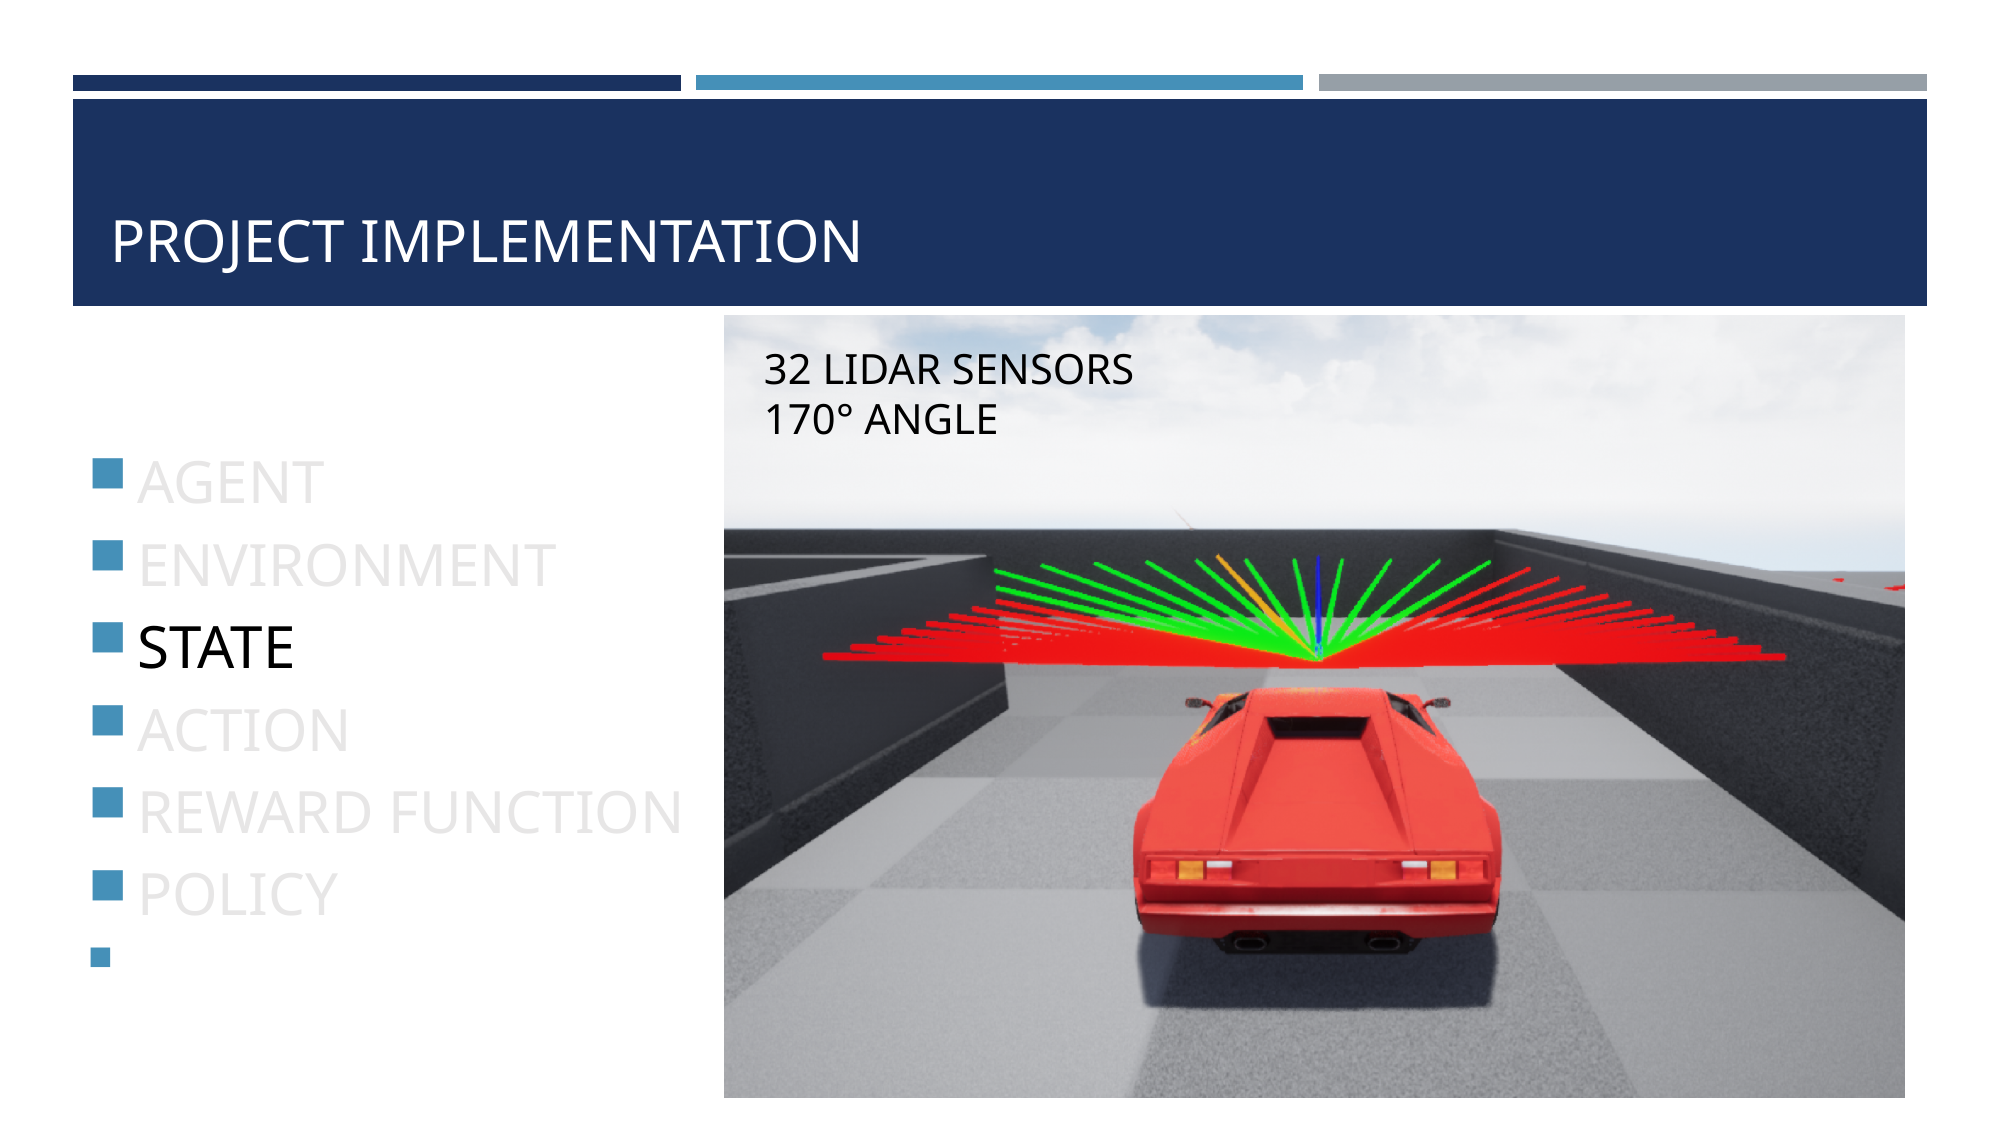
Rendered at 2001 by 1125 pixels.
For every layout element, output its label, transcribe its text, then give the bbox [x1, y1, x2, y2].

title PROJECT IMPLEMENTATION [95, 119, 1905, 282]
text_box 32 LIDAR SENSORS 170° ANGLE [749, 335, 1129, 452]
picture [1120, 315, 1905, 1098]
list AGENT ENVIRONMENT STATE ACTION REWARD FUNCTION POLICY [72, 307, 1120, 1124]
